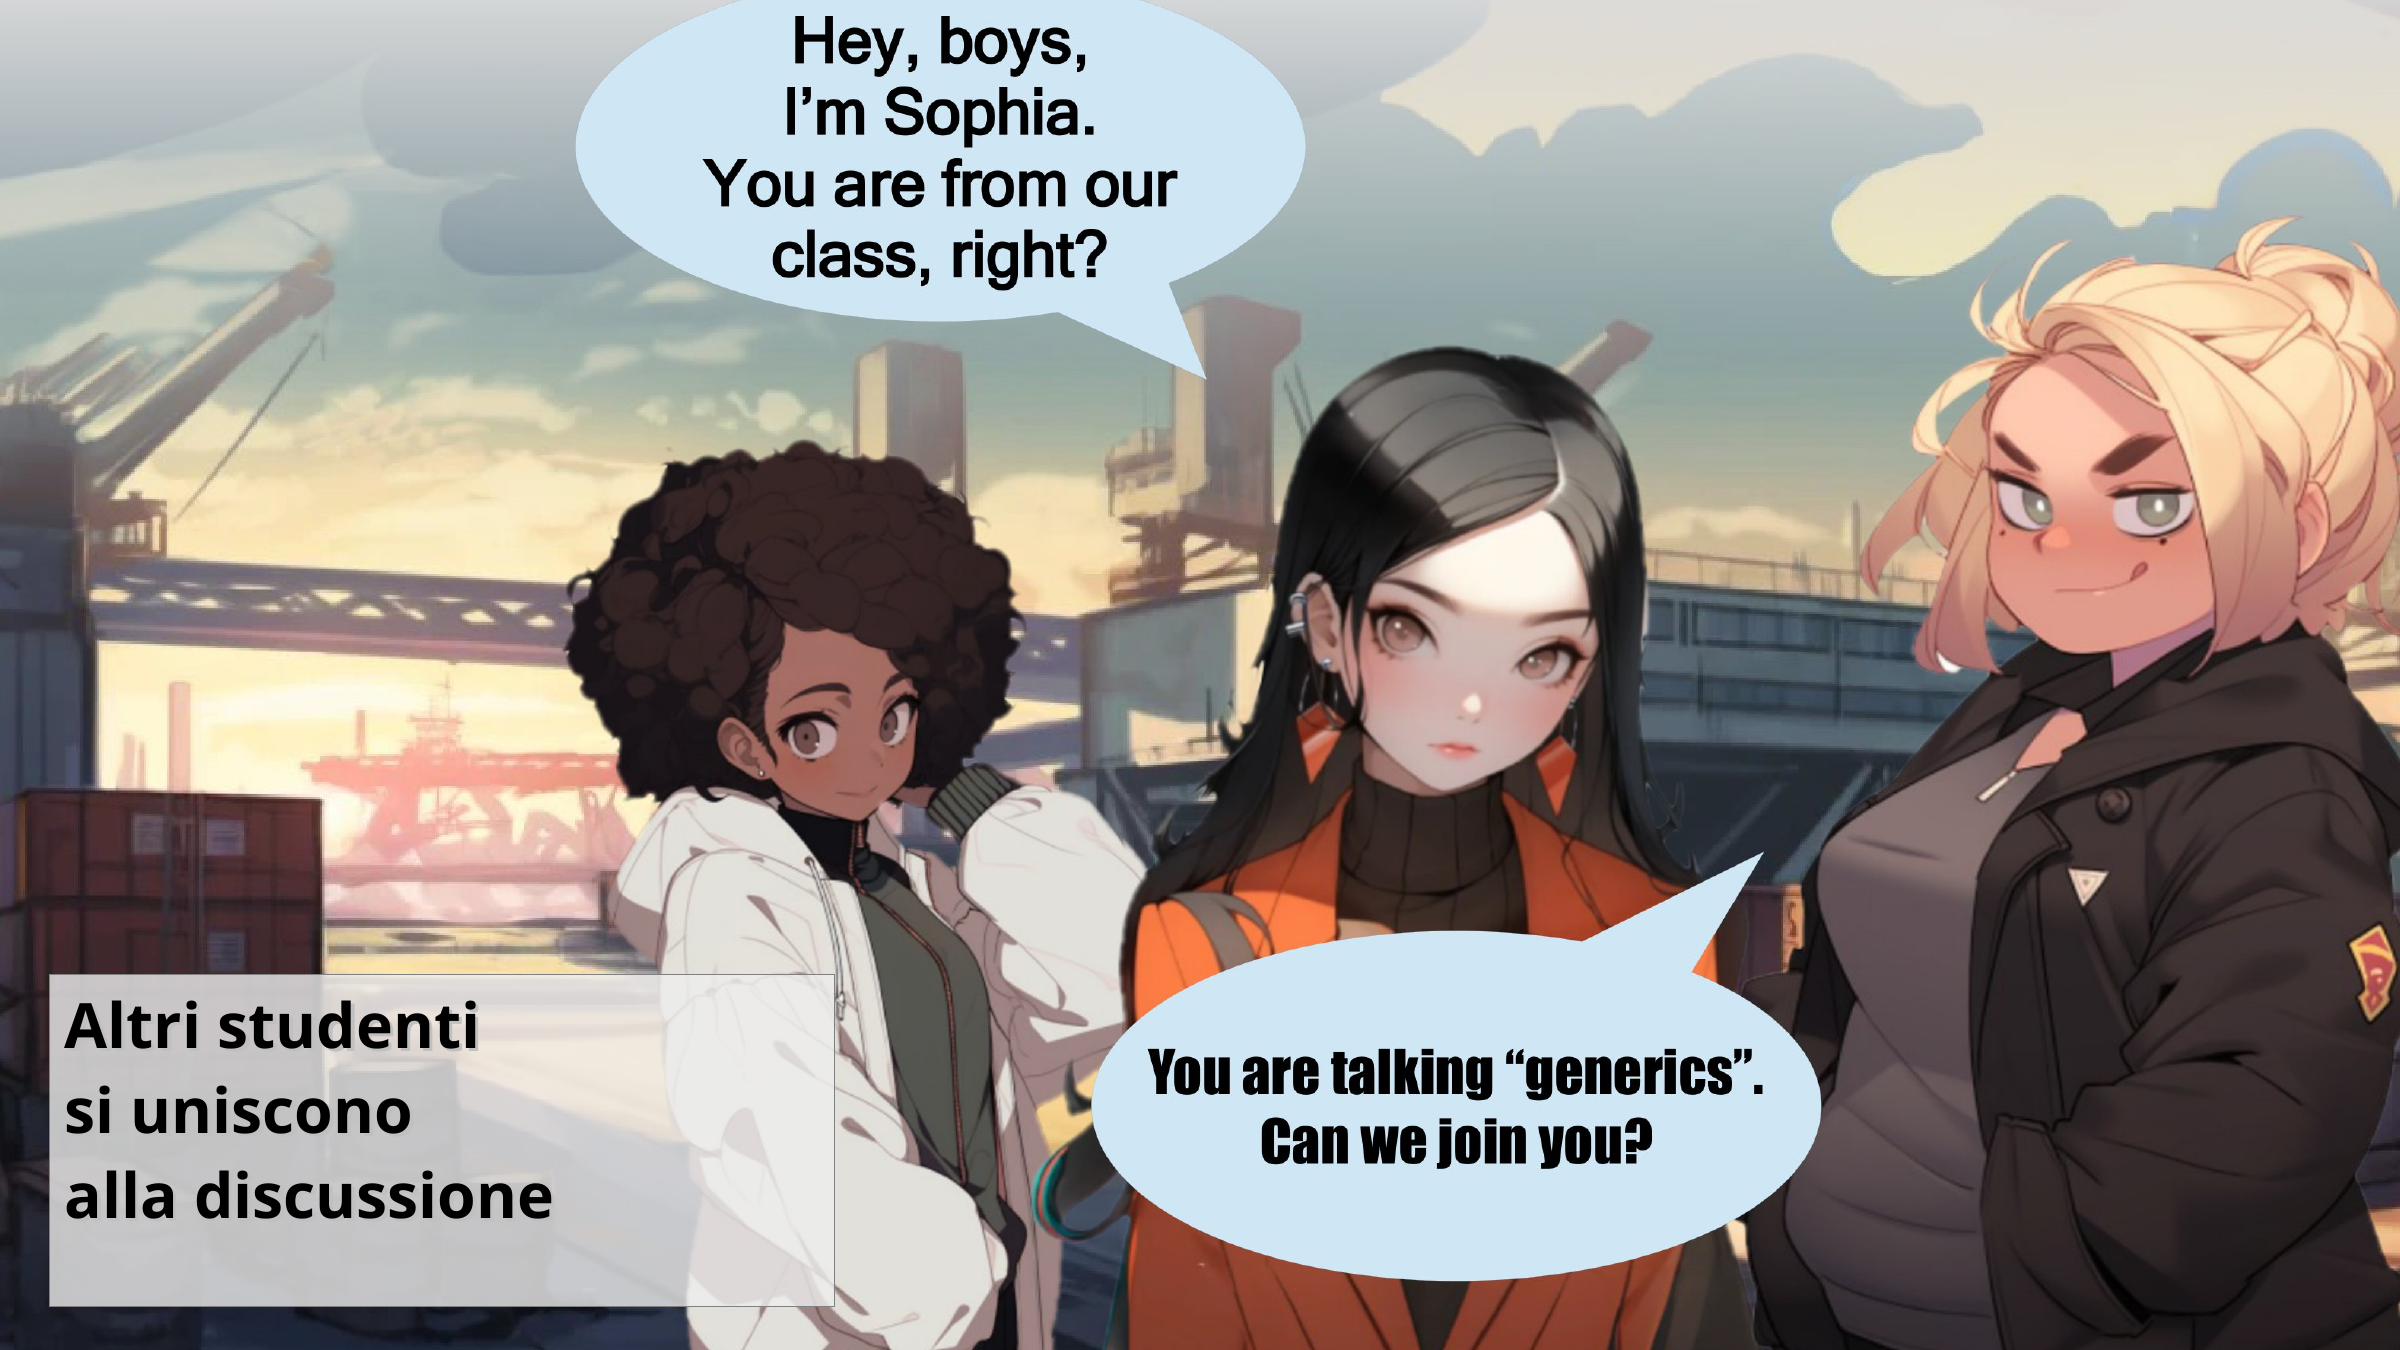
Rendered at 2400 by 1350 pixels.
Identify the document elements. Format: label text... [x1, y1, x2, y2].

picture [0, 0, 2400, 1350]
text_box Altri studenti si uniscono alla discussione [49, 974, 835, 1307]
